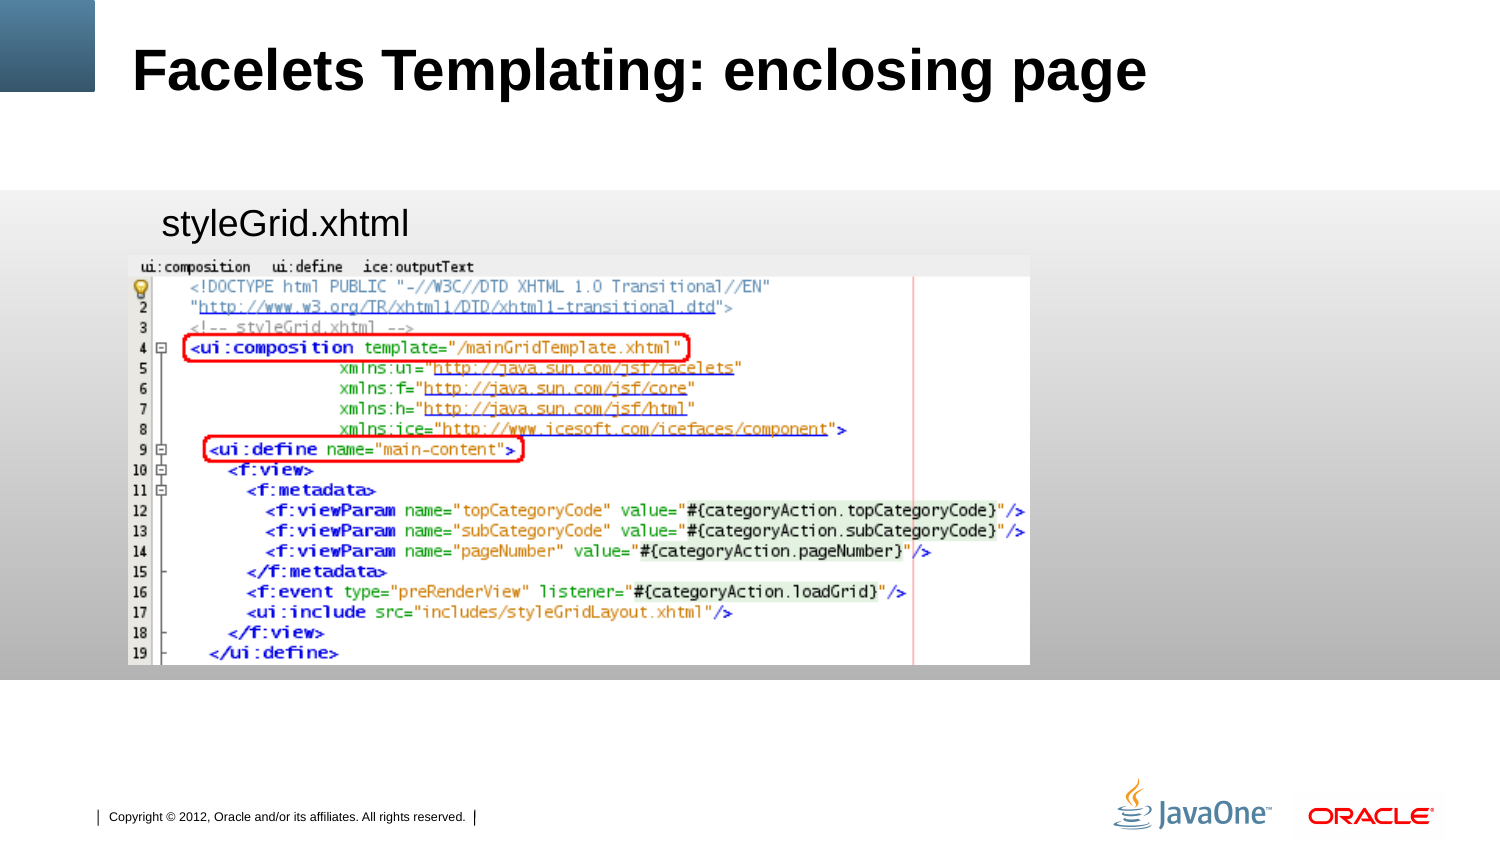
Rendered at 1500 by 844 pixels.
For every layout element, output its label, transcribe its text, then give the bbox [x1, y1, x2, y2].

text_box styleGrid.xhtml [146, 195, 462, 252]
picture [1293, 792, 1445, 840]
title Facelets Templating: enclosing page [132, 40, 1407, 166]
picture [128, 255, 1030, 665]
picture [1097, 761, 1288, 844]
